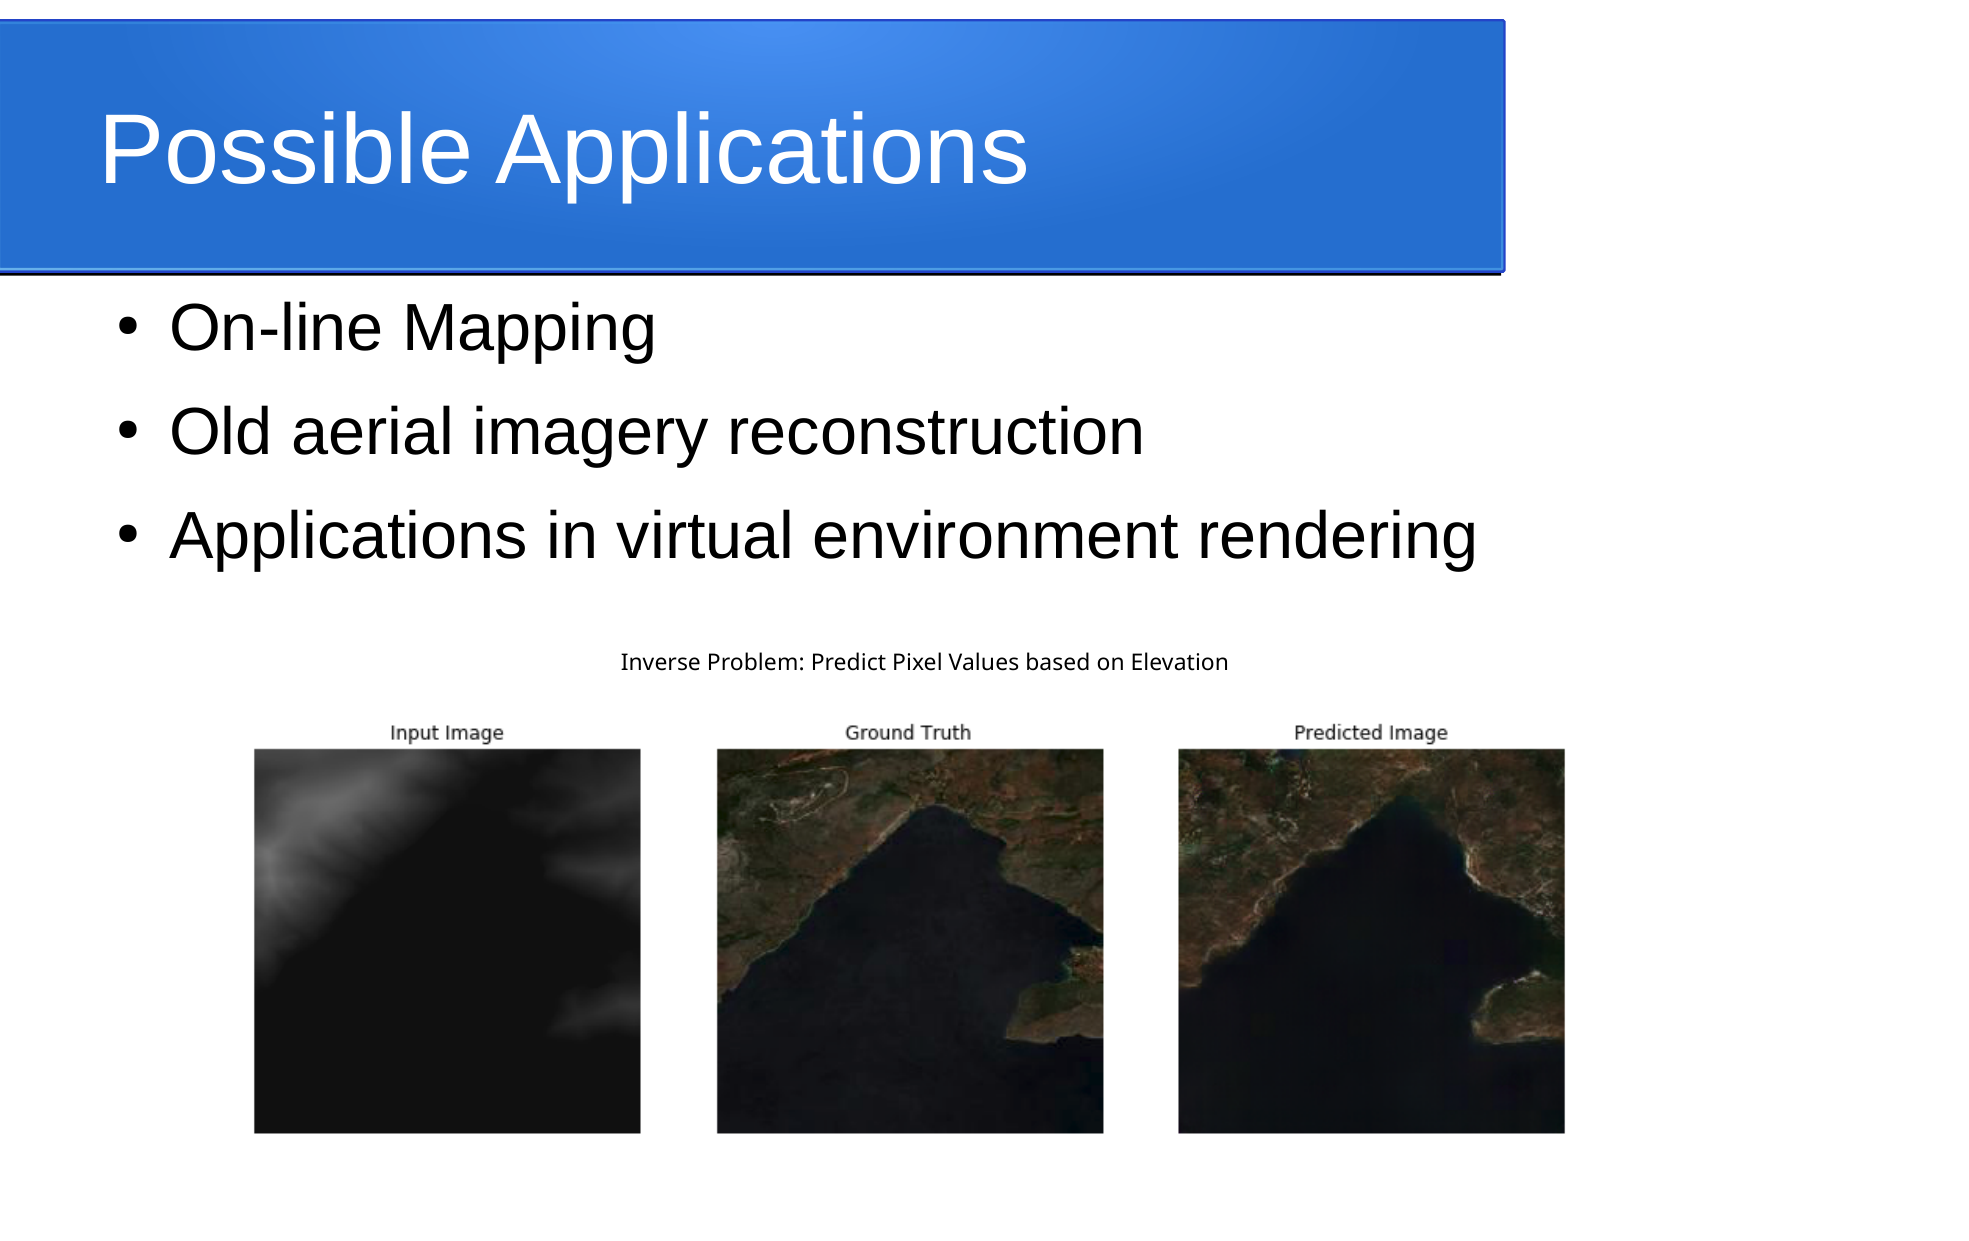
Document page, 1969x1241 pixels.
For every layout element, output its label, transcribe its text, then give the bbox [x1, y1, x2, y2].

list On-line Mapping Old aerial imagery reconstruction Applications in virtual environment rendering [98, 290, 1870, 1010]
text_box Inverse Problem: Predict Pixel Values based on Elevation [614, 640, 1278, 684]
picture [242, 718, 1576, 1141]
title Possible Applications [98, 47, 1470, 252]
